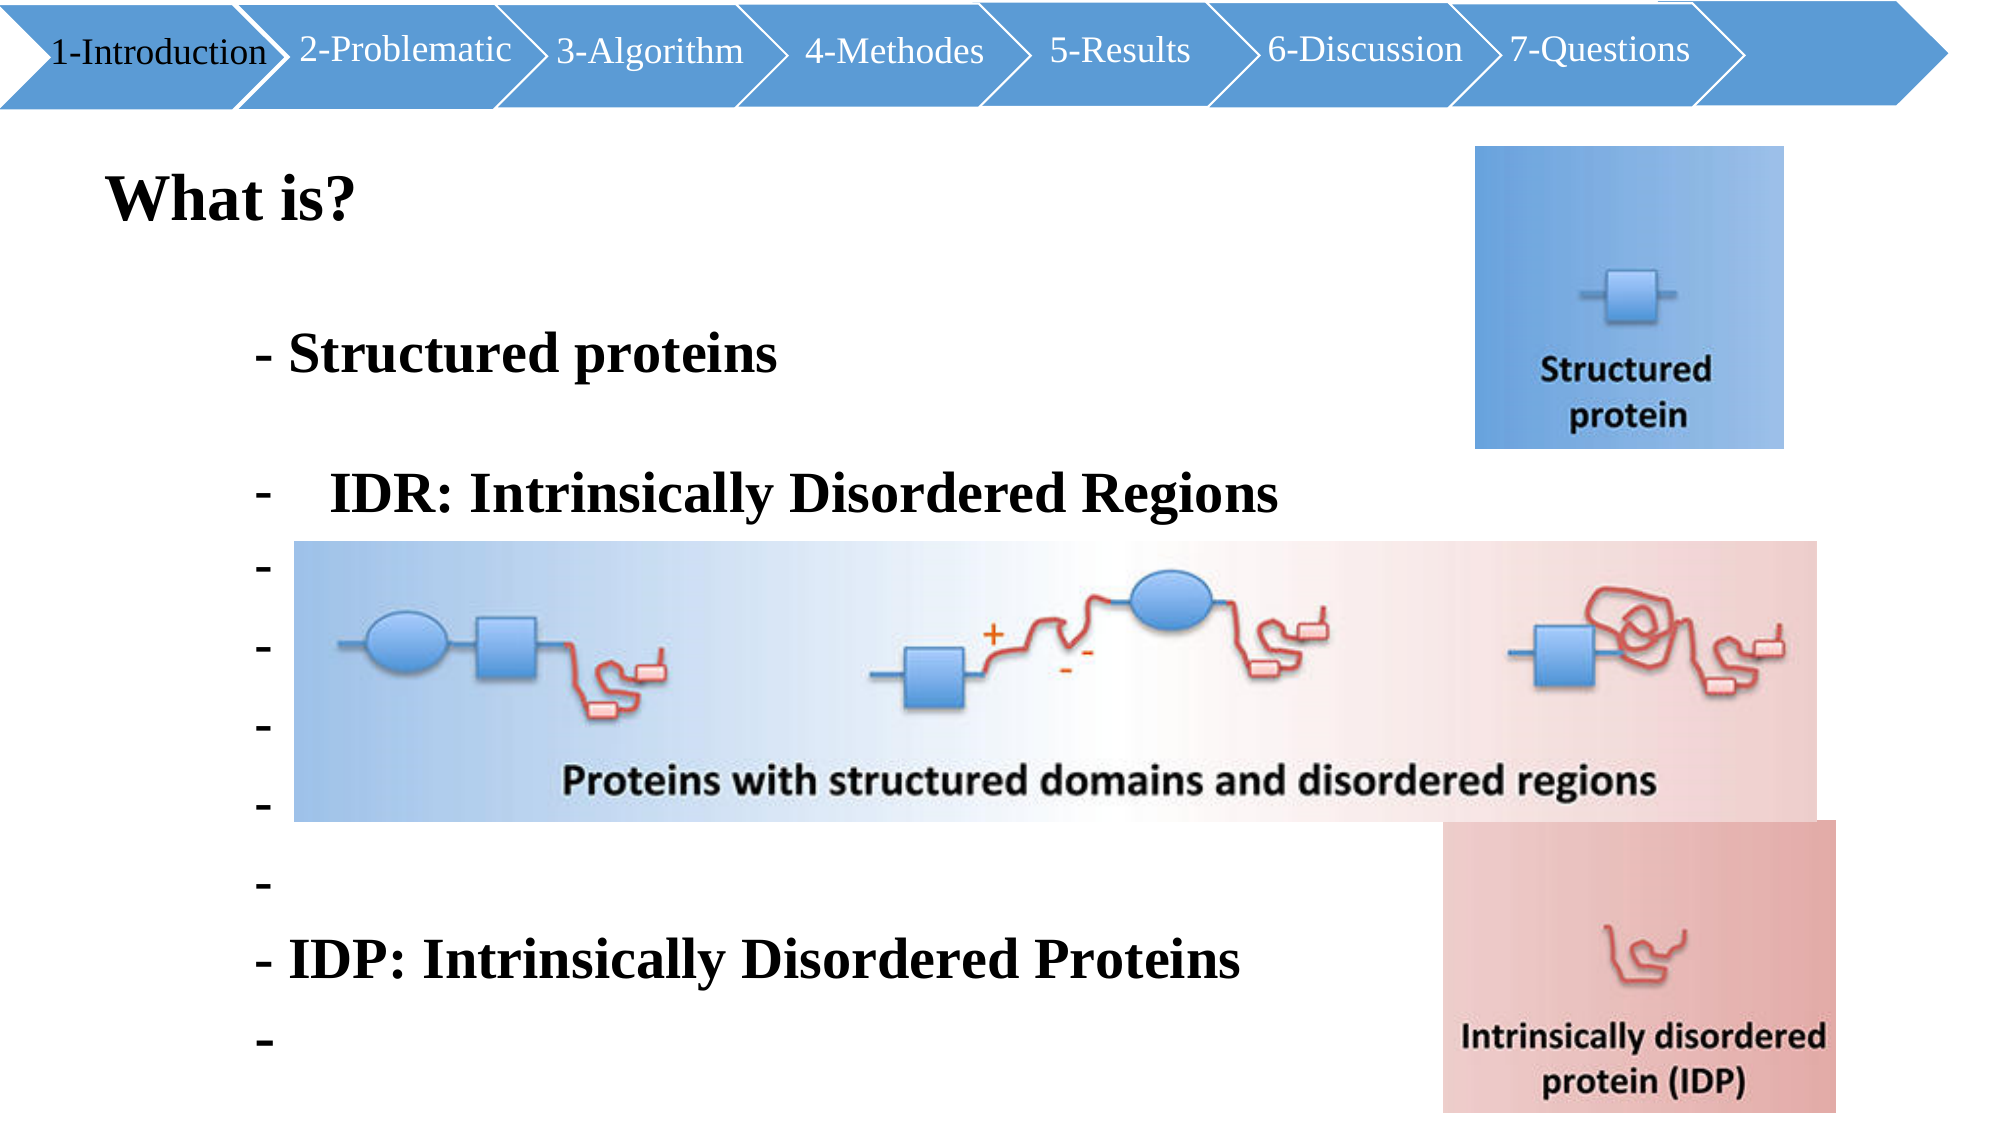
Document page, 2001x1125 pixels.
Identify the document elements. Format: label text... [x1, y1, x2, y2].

text_box 7-Questions [1494, 16, 1708, 77]
picture [294, 541, 1836, 1113]
text_box 2-Problematic [284, 16, 530, 78]
text_box 5-Results [1034, 17, 1208, 79]
text_box [0, 0, 1951, 111]
picture [1475, 146, 1784, 449]
text_box 4-Methodes [790, 18, 1002, 79]
text_box What is? - Structured proteins IDR: Intrinsically Disordered Regions - IDP: Intrinsically Disordered Proteins [0, 146, 1535, 1075]
text_box 1-Introduction [35, 19, 285, 80]
text_box 6-Discussion [1252, 16, 1481, 77]
text_box 3-Algorithm [541, 18, 761, 79]
